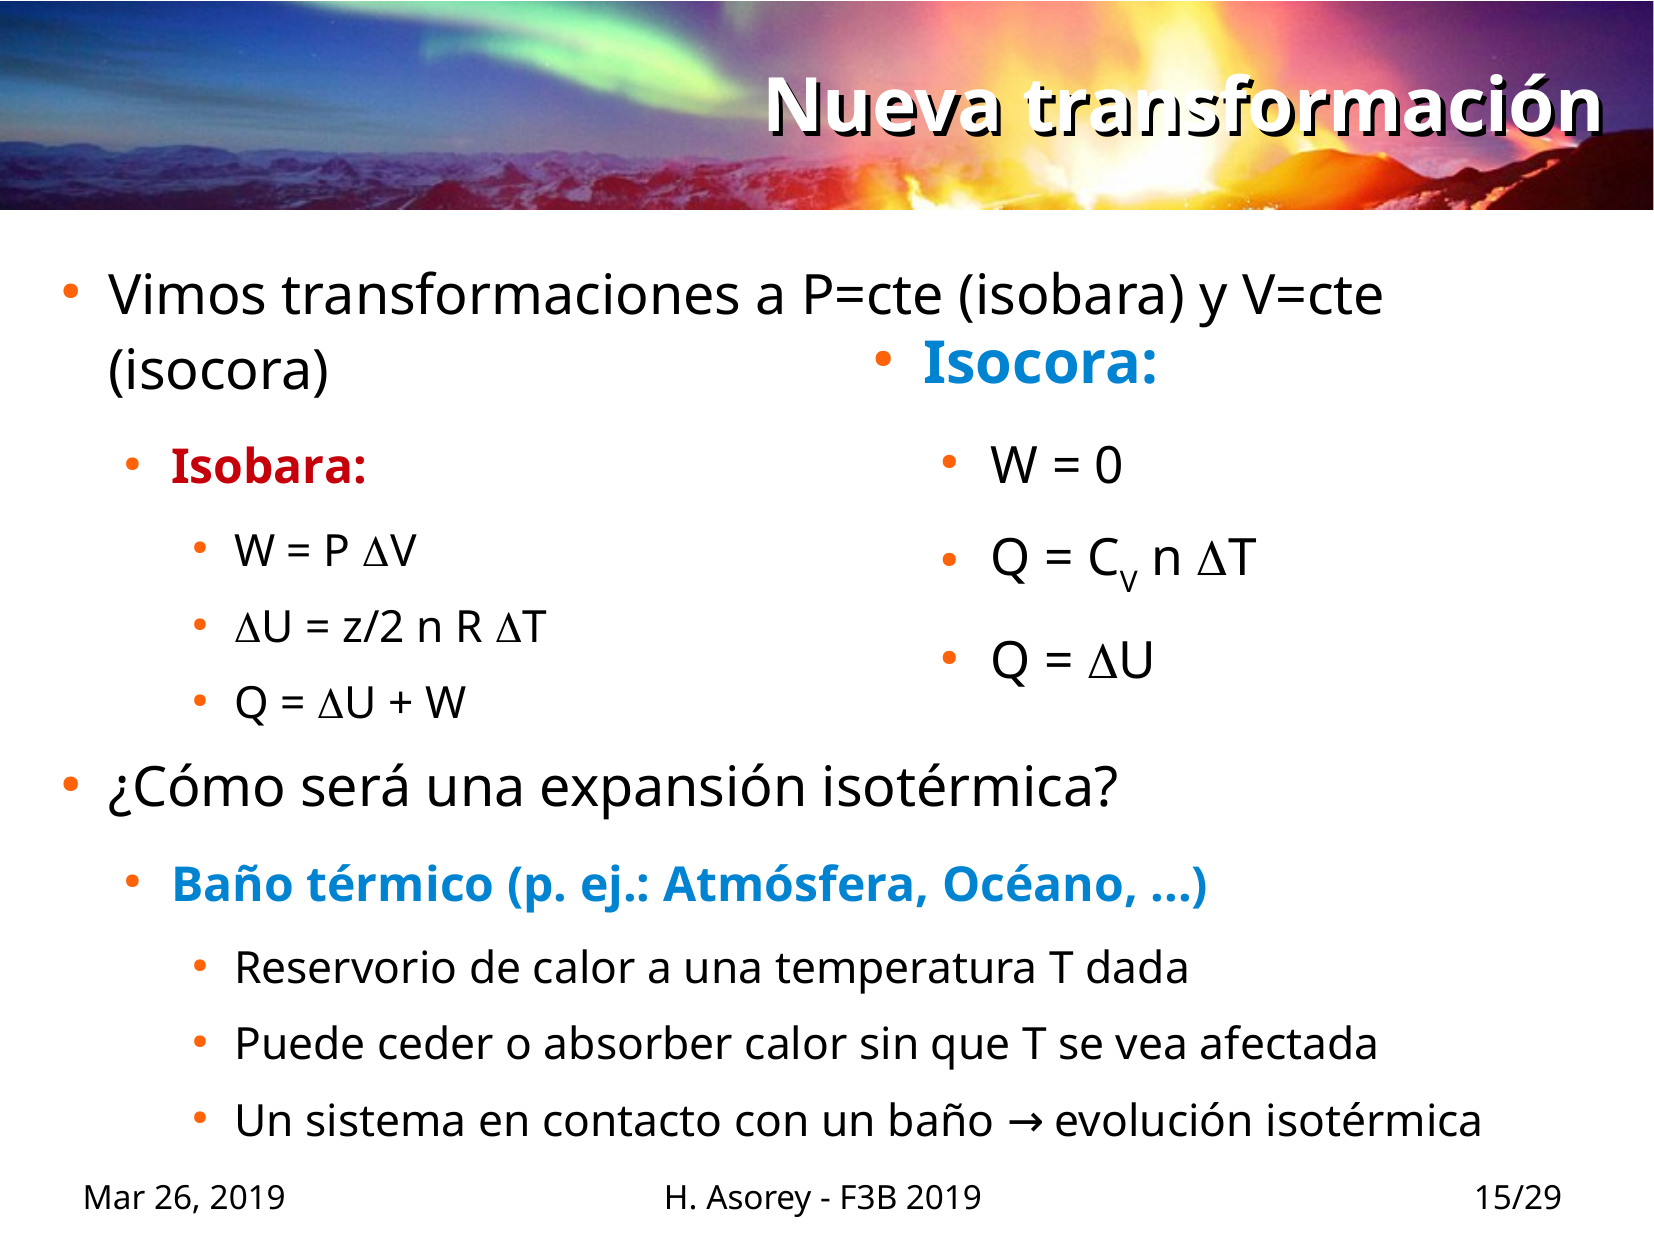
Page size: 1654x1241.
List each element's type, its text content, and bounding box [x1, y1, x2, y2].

title Nueva transformación [45, 15, 1606, 191]
list Isocora: W = 0 Q = CV n DT Q = DU [856, 319, 1618, 695]
list Vimos transformaciones a P=cte (isobara) y V=cte (isocora) Isobara: W = P DV DU = z/2 n R DT Q = DU + W ¿Cómo será una expansión isotérmica? Baño térmico (p. ej.: Atmósfera, Océano, ...) Reservorio de calor a una temperatura T dada Puede ceder o absorber calor sin que T se vea afectada Un sistema en contacto con un baño → evolución isotérmica [45, 255, 1606, 1156]
picture [0, 1, 1654, 210]
